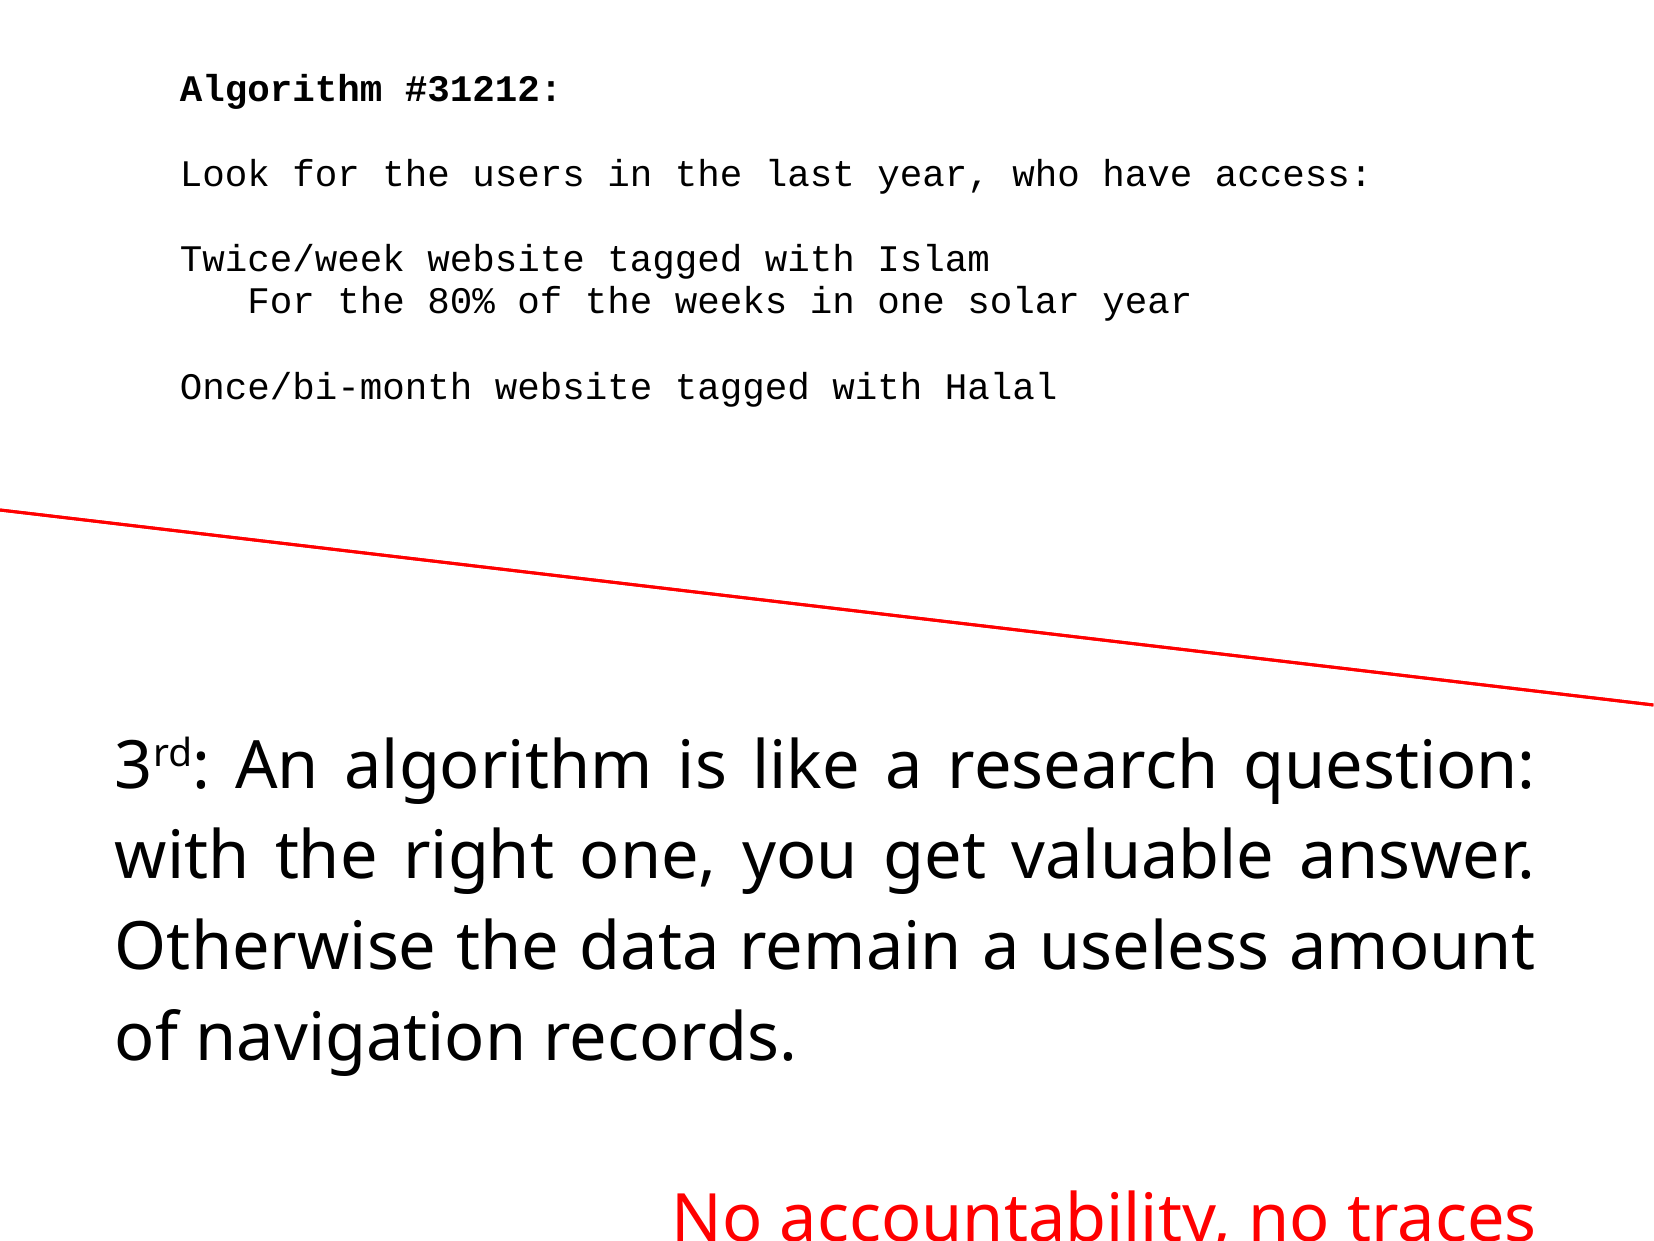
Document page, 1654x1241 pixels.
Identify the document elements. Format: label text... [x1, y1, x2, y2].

text_box Algorithm #31212: Look for the users in the last year, who have access: Twice/week website tagged with Islam For the 80% of the weeks in one solar year Once/bi-month website tagged with Halal [165, 62, 1648, 459]
text_box 3rd: An algorithm is like a research question: with the right one, you get valuable answer. Otherwise the data remain a useless amount of navigation records. No accountability, no traces [98, 707, 1569, 1132]
